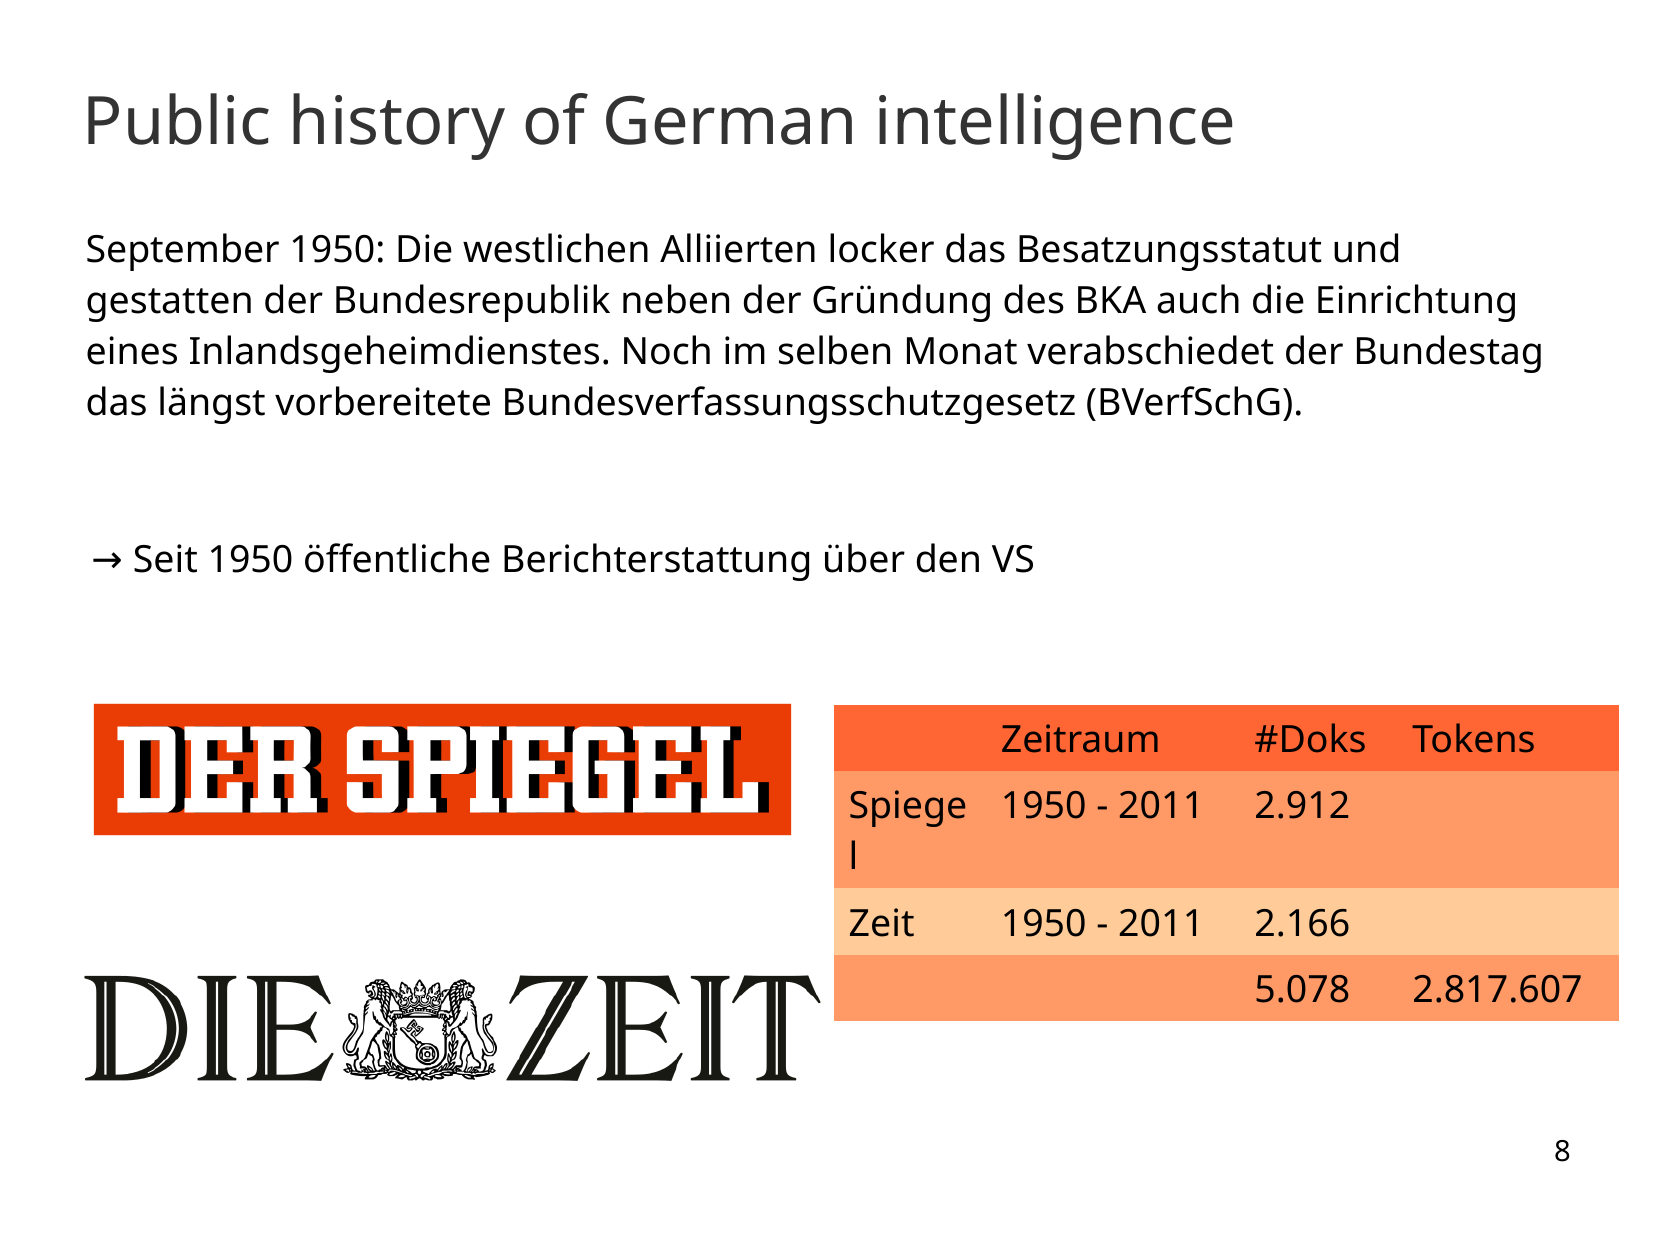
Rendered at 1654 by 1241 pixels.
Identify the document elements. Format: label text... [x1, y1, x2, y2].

table_header [834, 705, 986, 771]
text_box September 1950: Die westlichen Alliierten locker das Besatzungsstatut und gestatten der Bundesrepublik neben der Gründung des BKA auch die Einrichtung eines Inlandsgeheimdienstes. Noch im selben Monat verabschiedet der Bundestag das längst vorbereitete Bundesverfassungsschutzgesetz (BVerfSchG). [70, 214, 1595, 425]
table_header Tokens [1398, 705, 1619, 771]
table_cell [1398, 771, 1619, 888]
title Public history of German intelligence [82, 49, 1347, 189]
table_cell 2.817.607 [1398, 955, 1619, 1021]
table_cell 2.166 [1240, 888, 1398, 955]
text_box → Seit 1950 öffentliche Berichterstattung über den VS [76, 525, 980, 590]
table_cell 1950 - 2011 [986, 771, 1240, 888]
picture [76, 964, 833, 1091]
table_cell Zeit [834, 888, 986, 955]
picture [88, 696, 798, 840]
table_header Zeitraum [986, 705, 1240, 771]
table_header #Doks [1240, 705, 1398, 771]
table_cell [1398, 888, 1619, 955]
table_cell Spiegel [834, 771, 986, 888]
table_cell 1950 - 2011 [986, 888, 1240, 955]
table_cell [834, 955, 986, 1021]
table_cell [986, 955, 1240, 1021]
table_cell 5.078 [1240, 955, 1398, 1021]
table_cell 2.912 [1240, 771, 1398, 888]
